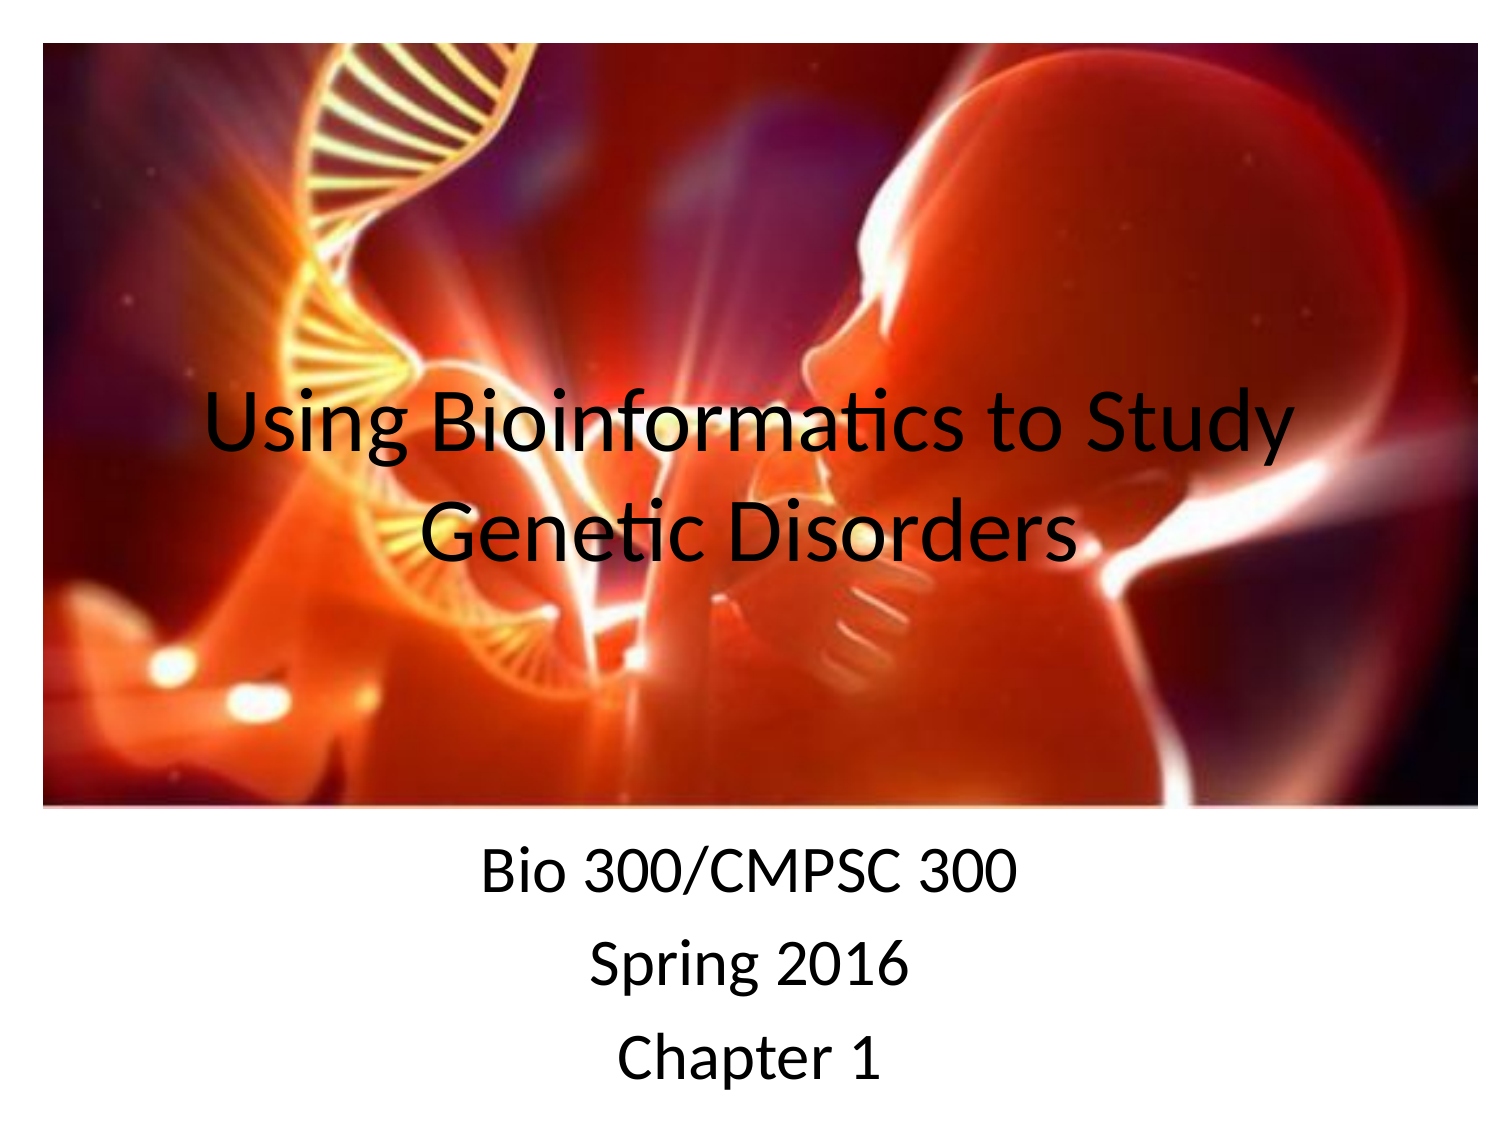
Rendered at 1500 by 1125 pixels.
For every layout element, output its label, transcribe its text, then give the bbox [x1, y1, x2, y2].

subtitle Bio 300/CMPSC 300 Spring 2016 Chapter 1 [225, 818, 1275, 1106]
title Using Bioinformatics to Study Genetic Disorders [112, 349, 1388, 591]
picture [43, 43, 1478, 809]
